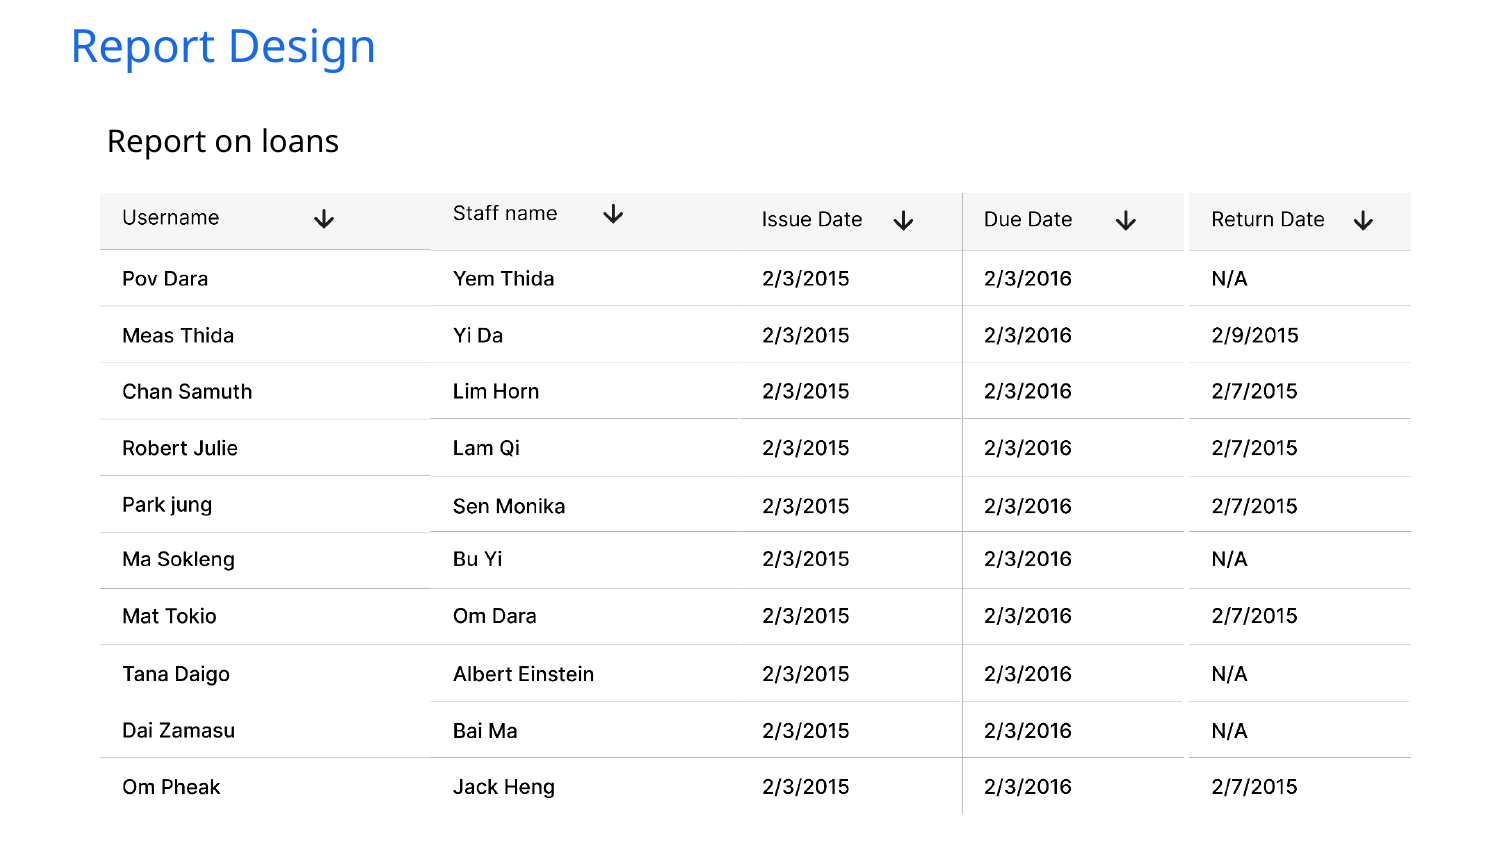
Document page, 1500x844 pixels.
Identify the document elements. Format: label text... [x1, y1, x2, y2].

picture [100, 193, 1411, 814]
title Report Design [54, 2, 1446, 173]
text_box Report on loans [91, 106, 731, 183]
